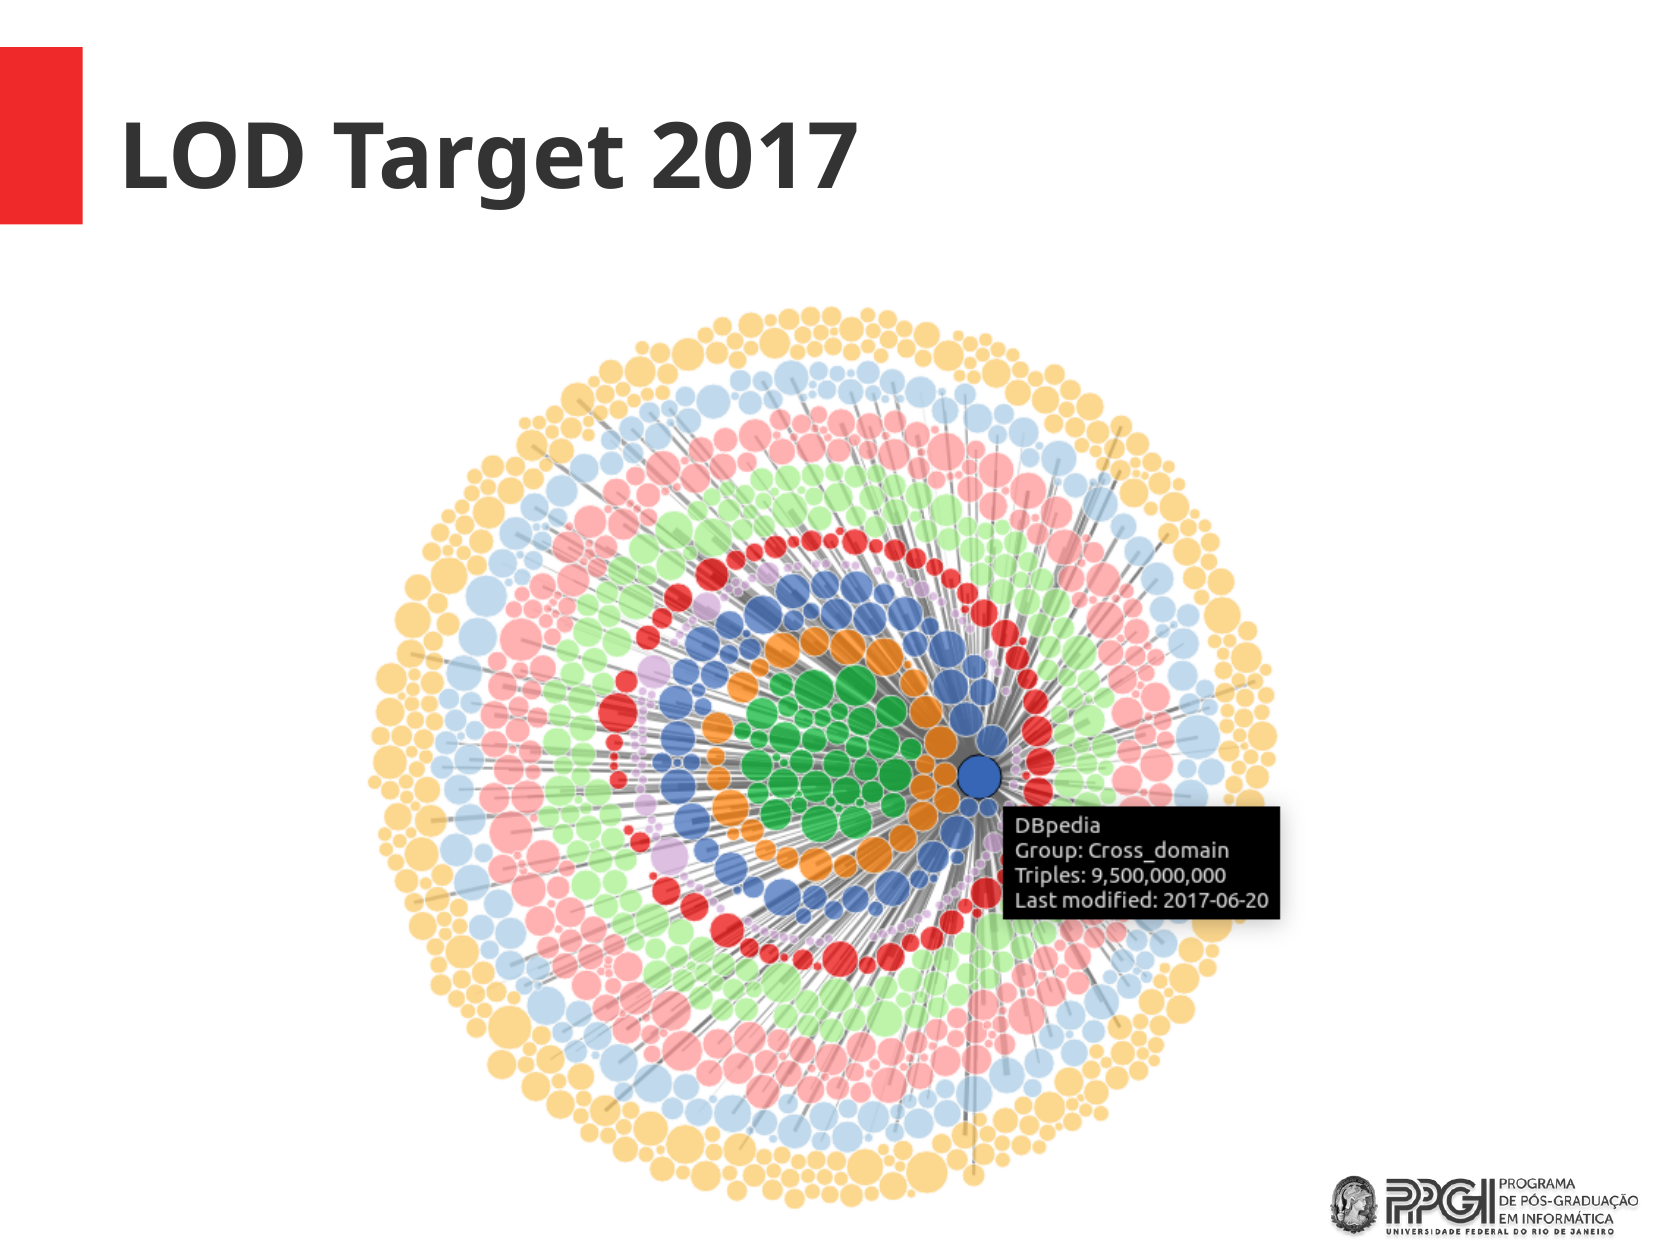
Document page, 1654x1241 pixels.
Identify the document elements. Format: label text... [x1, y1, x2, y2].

picture [336, 265, 1317, 1241]
title LOD Target 2017 [118, 49, 1571, 257]
